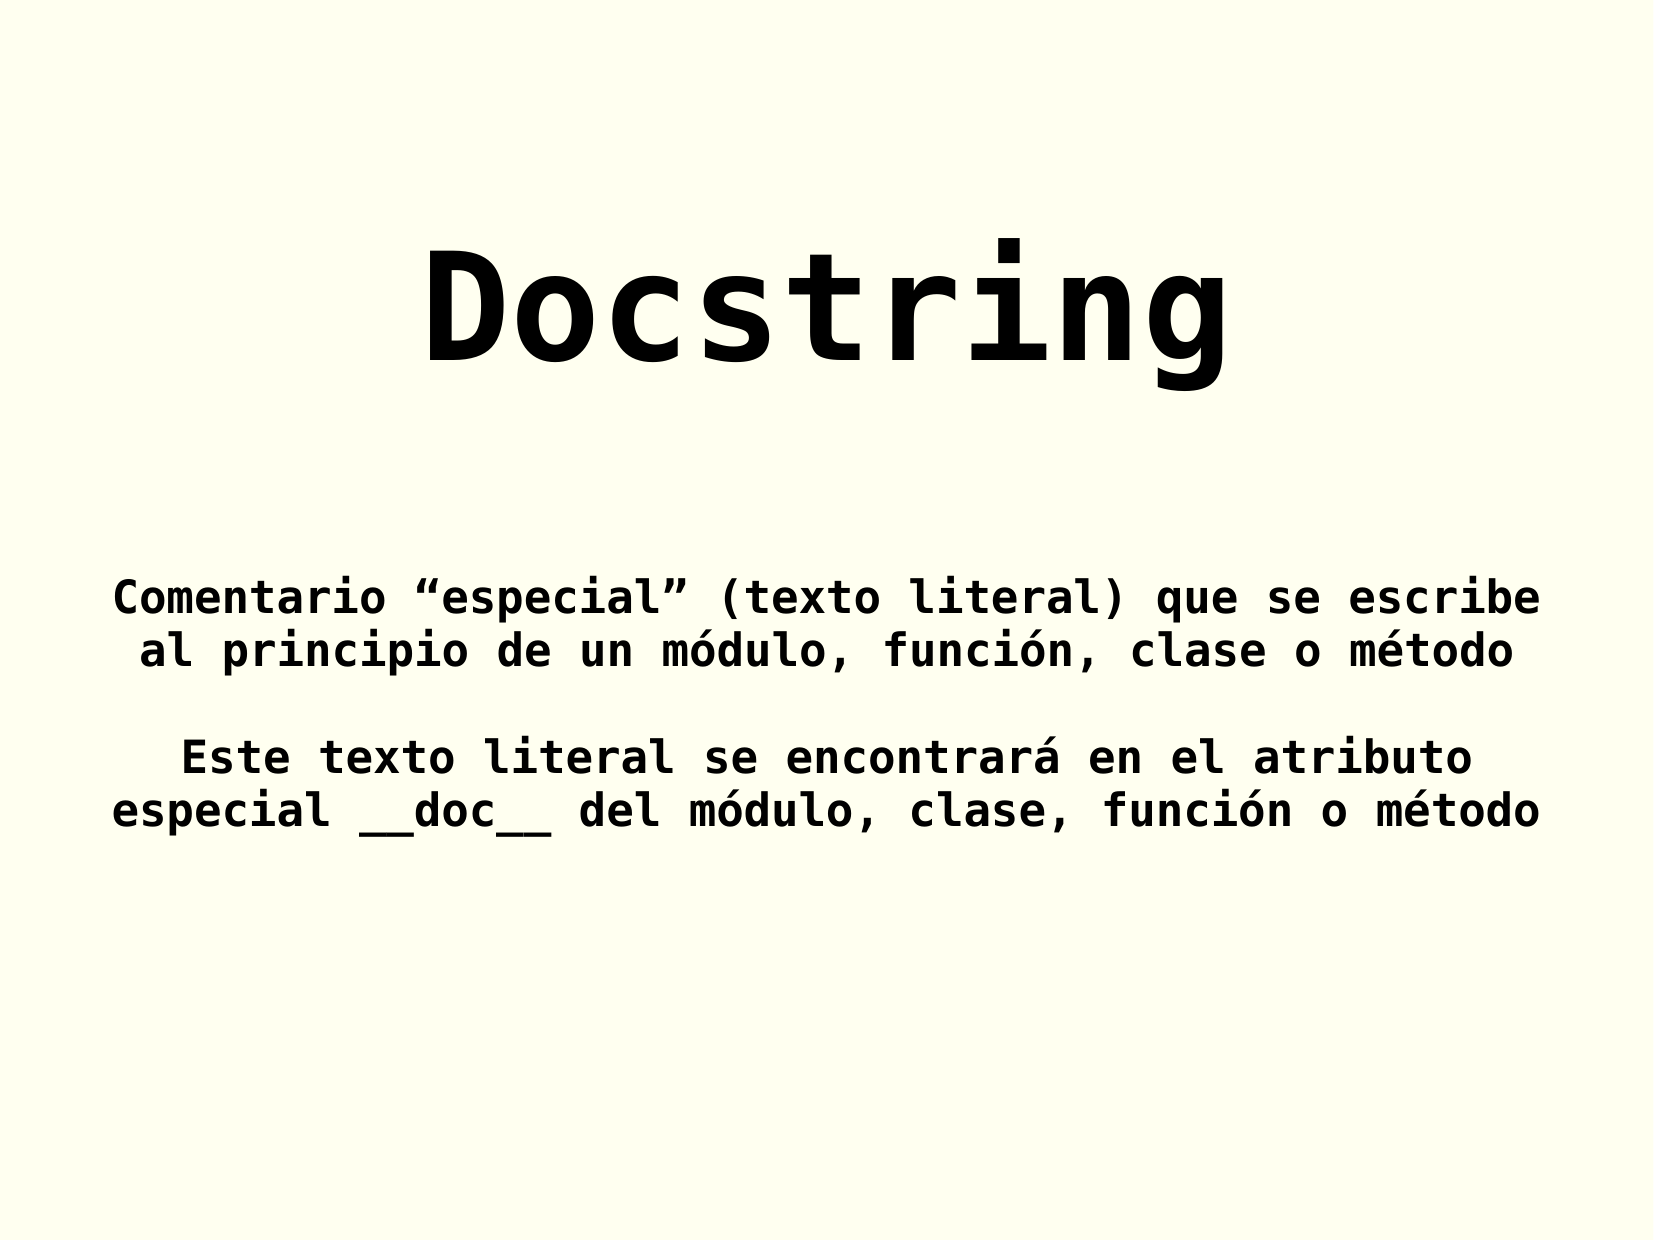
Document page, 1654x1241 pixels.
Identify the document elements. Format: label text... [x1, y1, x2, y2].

subtitle Docstring Comentario “especial” (texto literal) que se escribe al principio de un módulo, función, clase o método Este texto literal se encontrará en el atributo especial __doc__ del módulo, clase, función o método [82, 49, 1571, 1010]
